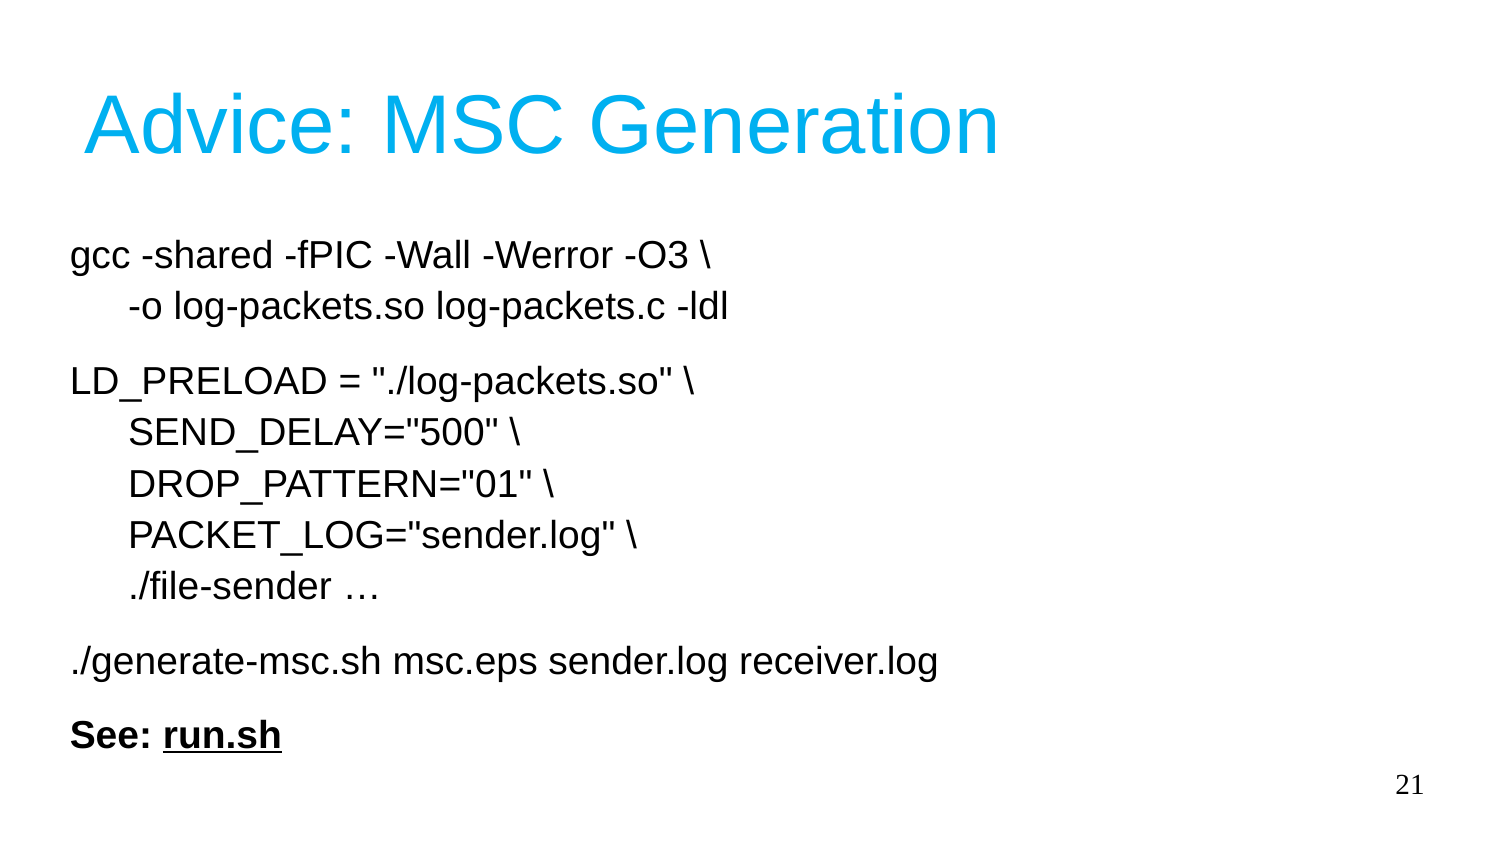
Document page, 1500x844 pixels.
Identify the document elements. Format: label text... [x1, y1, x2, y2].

list gcc -shared -fPIC -Wall -Werror -O3 \ -o log-packets.so log-packets.c -ldl LD_PRELOAD = "./log-packets.so" \ SEND_DELAY="500" \ DROP_PATTERN="01" \ PACKET_LOG="sender.log" \ ./file-sender … ./generate-msc.sh msc.eps sender.log receiver.log See: run.sh [69, 224, 1364, 760]
title Advice: MSC Generation [69, 44, 1364, 208]
